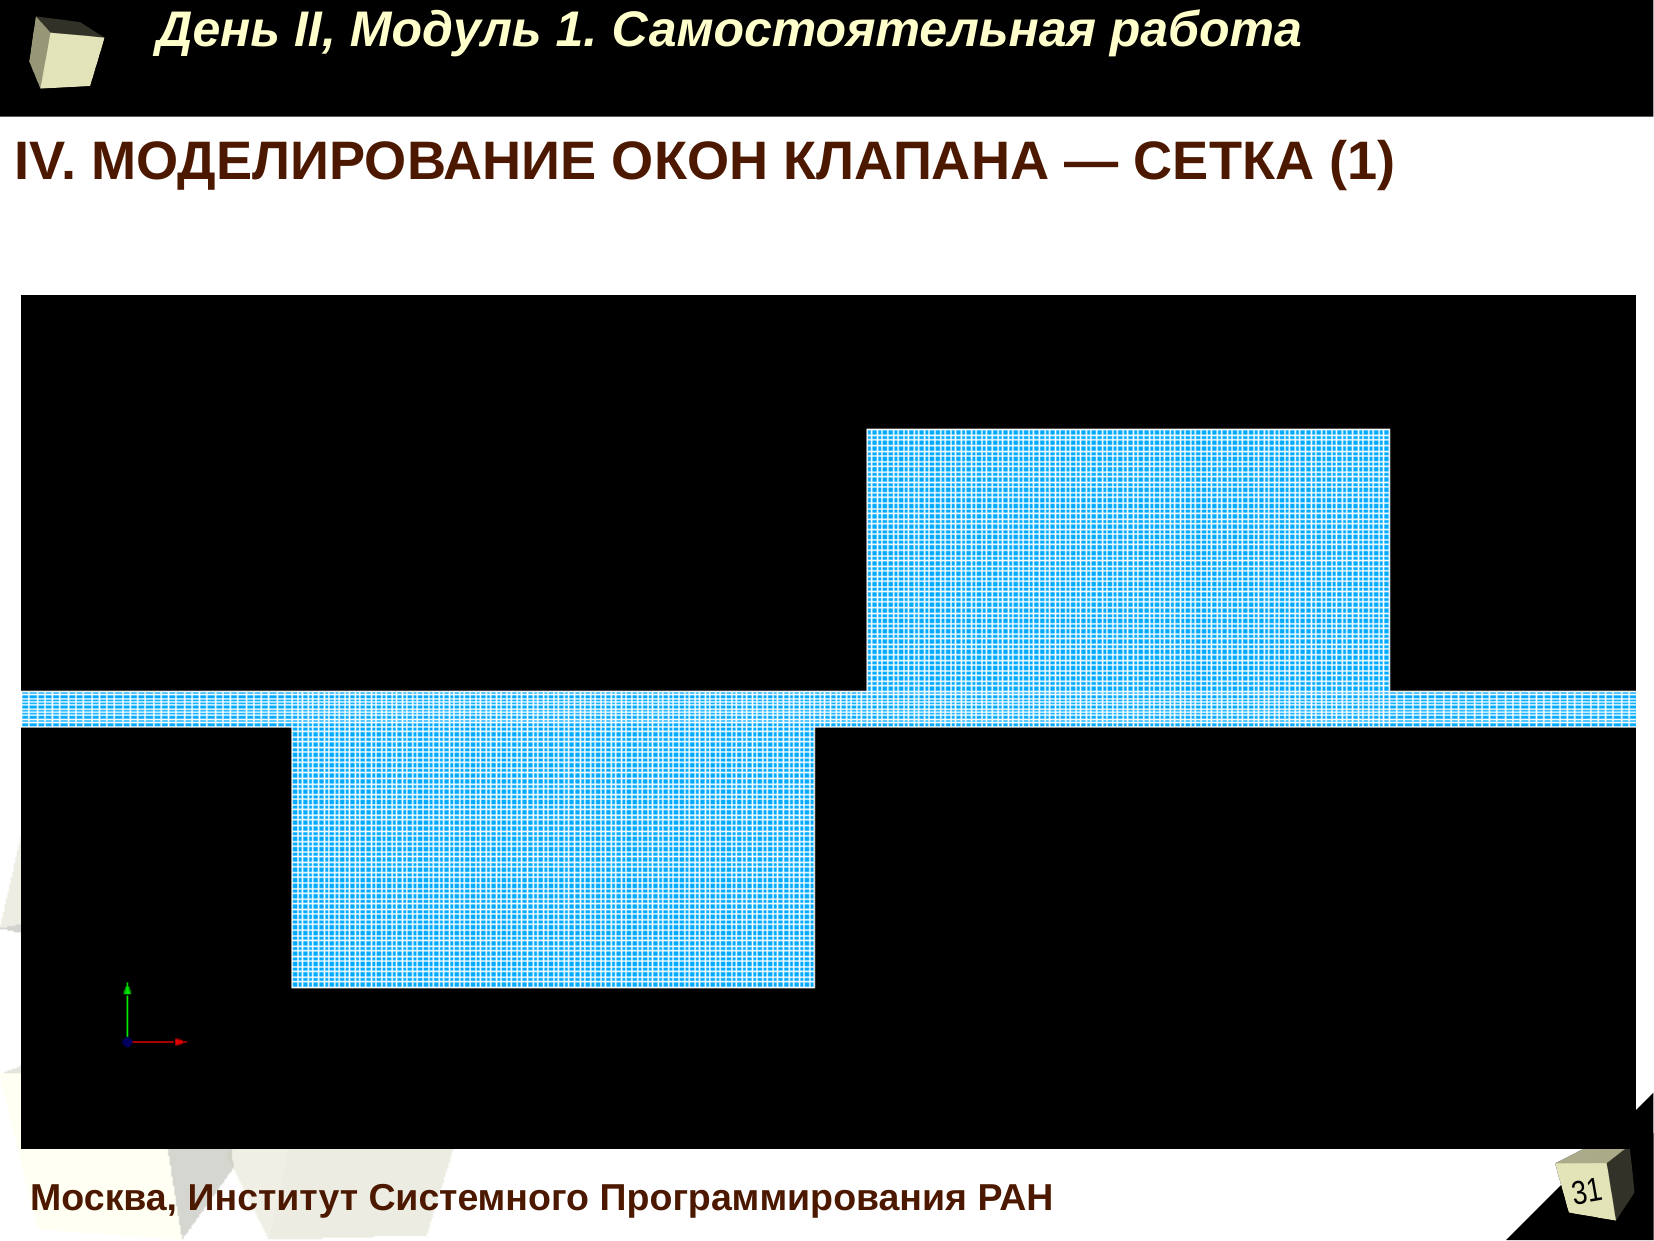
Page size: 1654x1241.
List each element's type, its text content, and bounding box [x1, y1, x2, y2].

picture [0, 295, 1636, 1241]
text_box IV. МОДЕЛИРОВАНИЕ ОКОН КЛАПАНА — СЕТКА (1) [0, 123, 1654, 213]
picture [464, 1193, 472, 1198]
